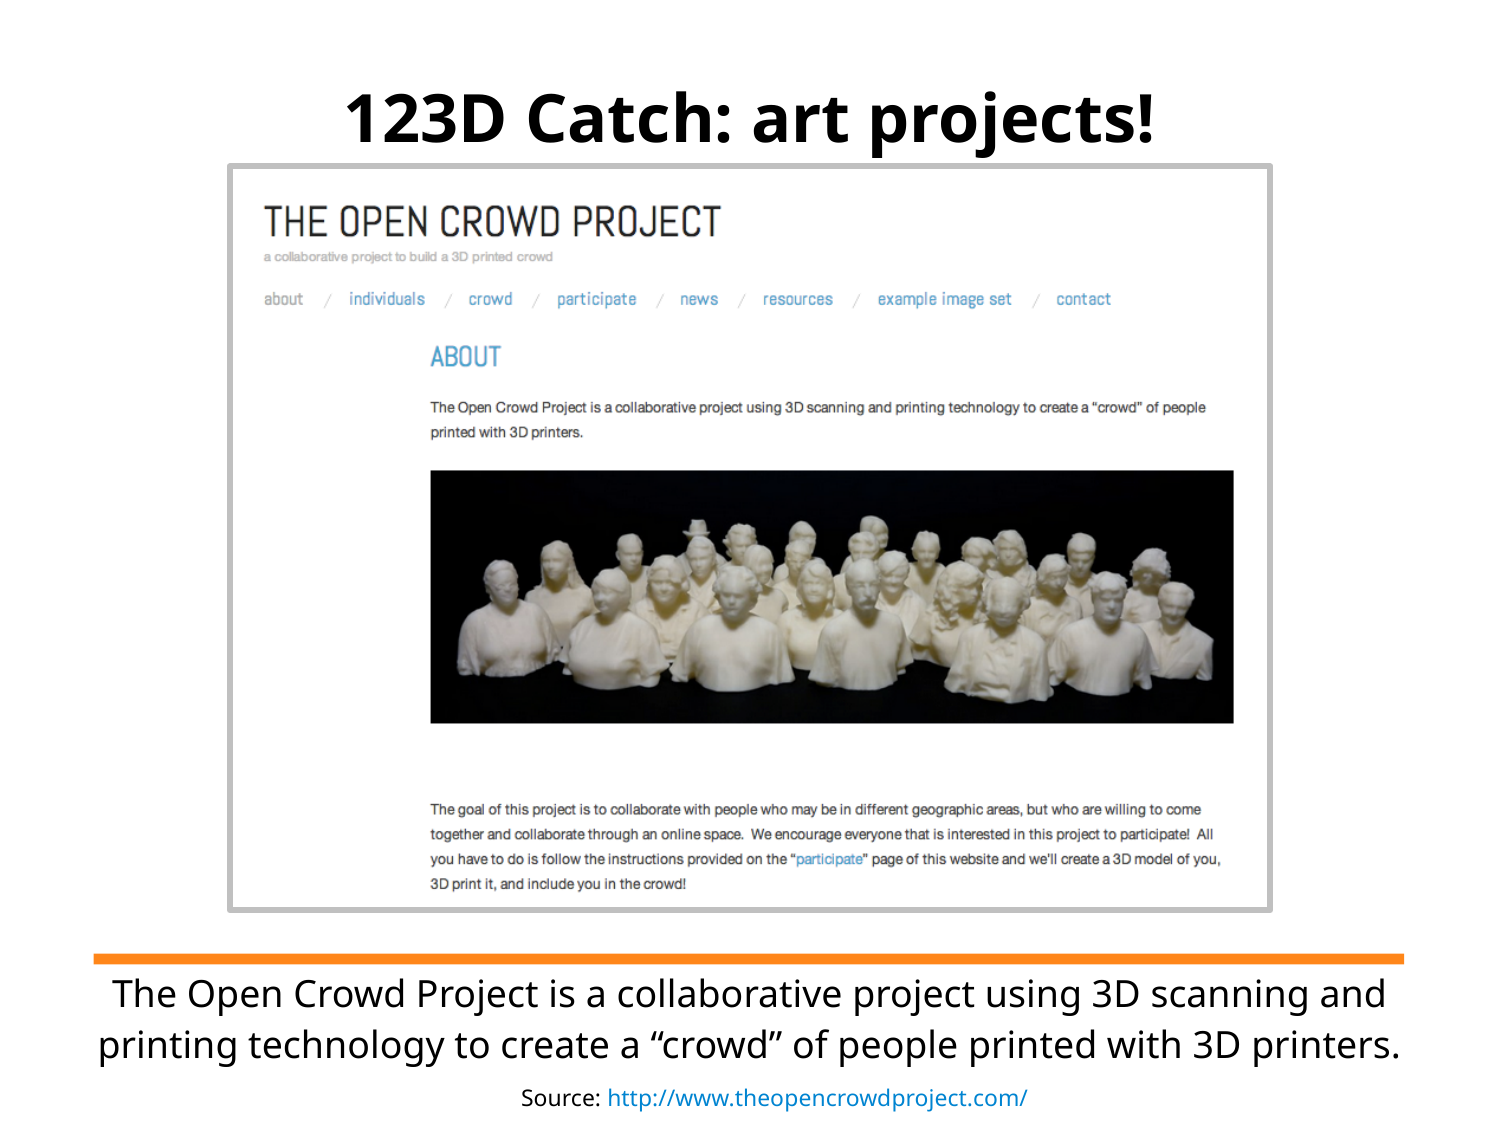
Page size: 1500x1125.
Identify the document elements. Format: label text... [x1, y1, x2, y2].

text_box The Open Crowd Project is a collaborative project using 3D scanning and printing technology to create a “crowd” of people printed with 3D printers. [76, 960, 1424, 1073]
text_box Source: http://www.theopencrowdproject.com/ [506, 1074, 994, 1119]
picture [0, 0, 1500, 1125]
title 123D Catch: art projects! [75, 44, 1426, 188]
